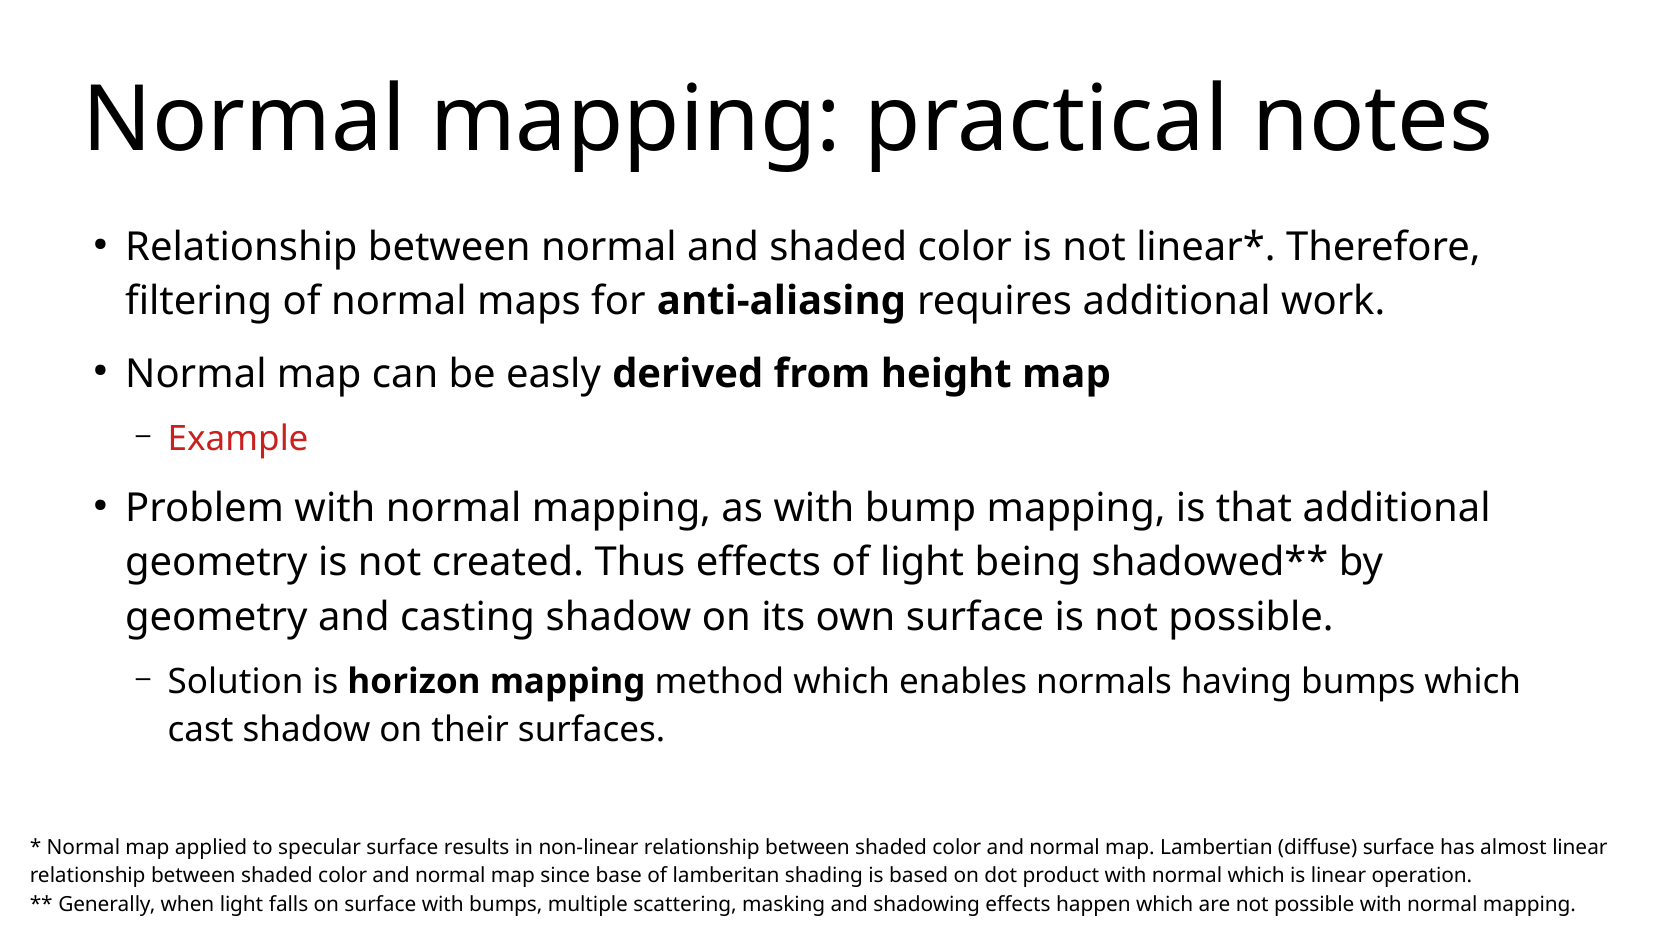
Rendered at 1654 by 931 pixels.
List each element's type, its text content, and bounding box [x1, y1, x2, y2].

text_box * Normal map applied to specular surface results in non-linear relationship between shaded color and normal map. Lambertian (diffuse) surface has almost linear relationship between shaded color and normal map since base of lamberitan shading is based on dot product with normal which is linear operation. ** Generally, when light falls on surface with bumps, multiple scattering, masking and shadowing effects happen which are not possible with normal mapping. [15, 825, 1636, 918]
title Normal mapping: practical notes [82, 37, 1571, 193]
list Relationship between normal and shaded color is not linear*. Therefore, filtering of normal maps for anti-aliasing requires additional work. Normal map can be easly derived from height map Example Problem with normal mapping, as with bump mapping, is that additional geometry is not created. Thus effects of light being shadowed** by geometry and casting shadow on its own surface is not possible. Solution is horizon mapping method which enables normals having bumps which cast shadow on their surfaces. [82, 217, 1571, 758]
